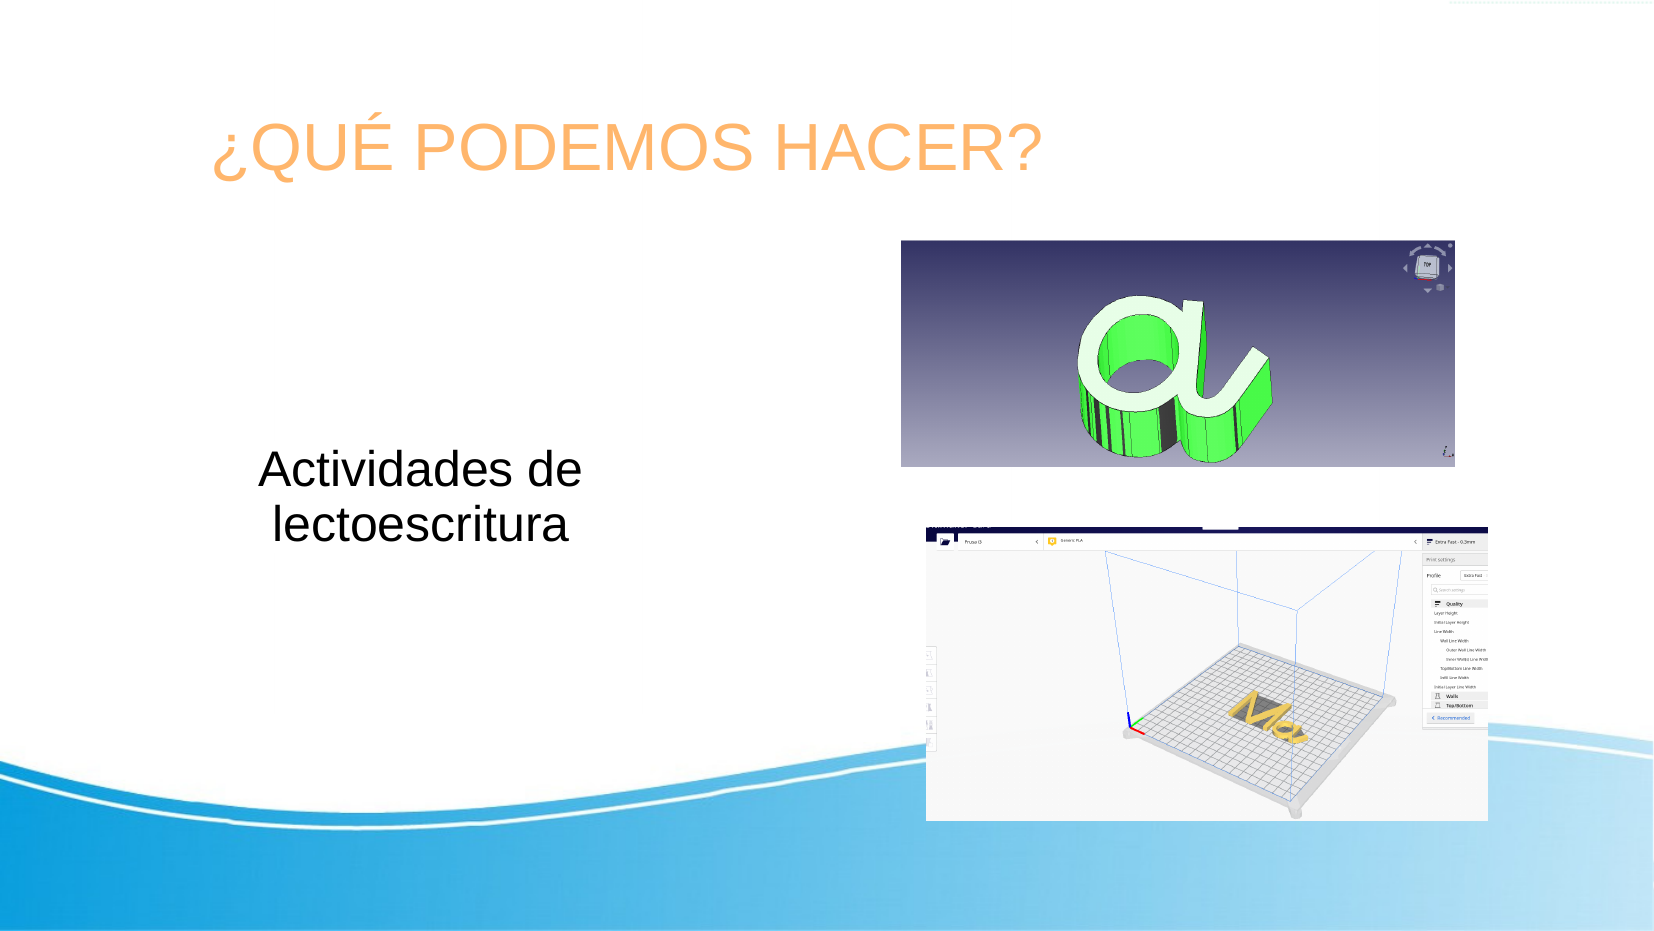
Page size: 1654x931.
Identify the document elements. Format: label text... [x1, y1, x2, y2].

text_box ¿QUÉ PODEMOS HACER? [195, 102, 1485, 193]
subtitle Actividades de lectoescritura [127, 217, 680, 832]
picture [0, 0, 1654, 931]
